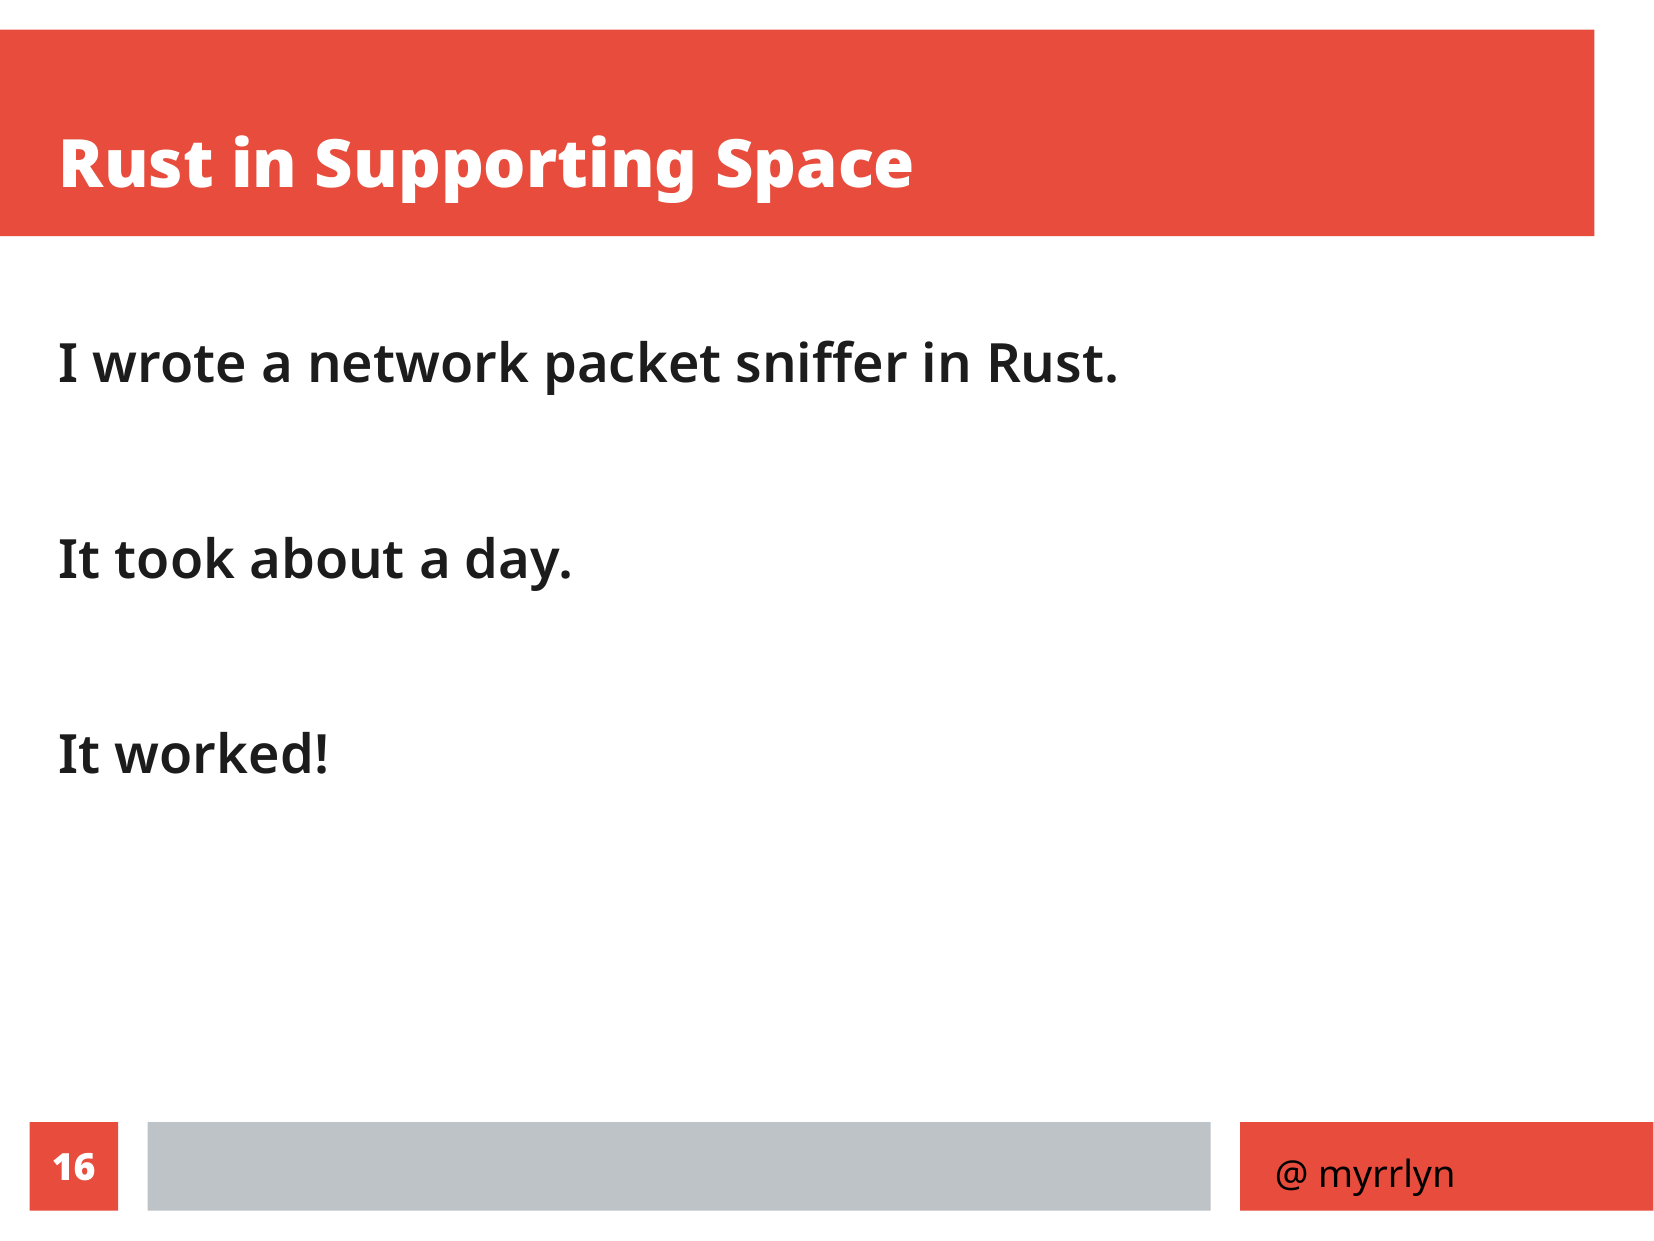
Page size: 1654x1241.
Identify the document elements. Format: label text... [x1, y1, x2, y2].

text_box @ myrrlyn [1260, 1140, 1636, 1202]
title Rust in Supporting Space [59, 59, 1595, 207]
list I wrote a network packet sniffer in Rust. It took about a day. It worked! [59, 324, 1565, 1093]
